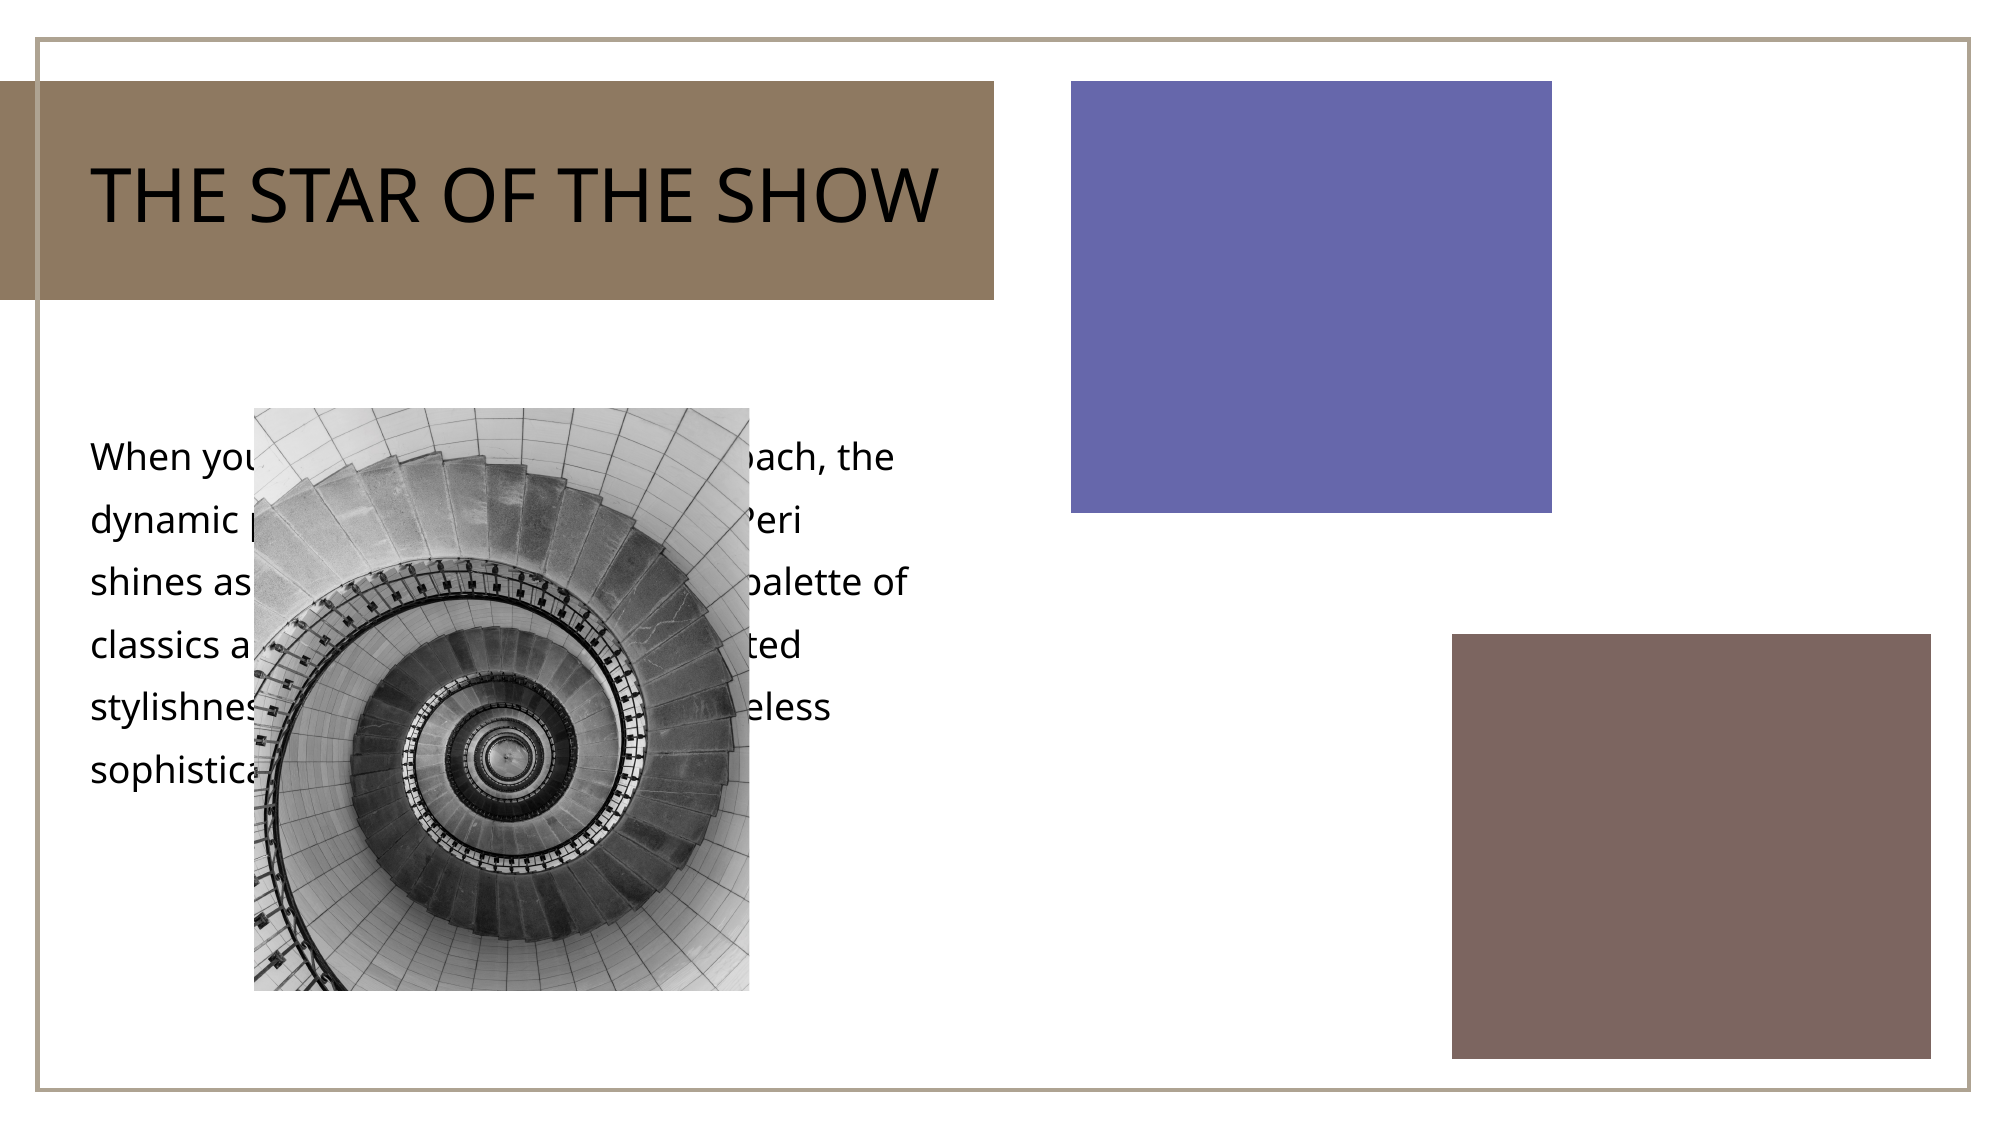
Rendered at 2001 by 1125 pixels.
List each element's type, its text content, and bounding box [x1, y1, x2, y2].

picture [1147, 149, 1859, 986]
title THE STAR OF THE SHOW [75, 149, 1000, 408]
list When you want a more elegant approach, the dynamic presence of PANTONE Very Peri shines as the star of the show in this palette of classics and neutrals whose understated stylishness conveys a message of timeless sophistication. [75, 408, 254, 991]
list When you want a more elegant approach, the dynamic presence of PANTONE Very Peri shines as the star of the show in this palette of classics and neutrals whose understated stylishness conveys a message of timeless sophistication. [750, 408, 929, 991]
